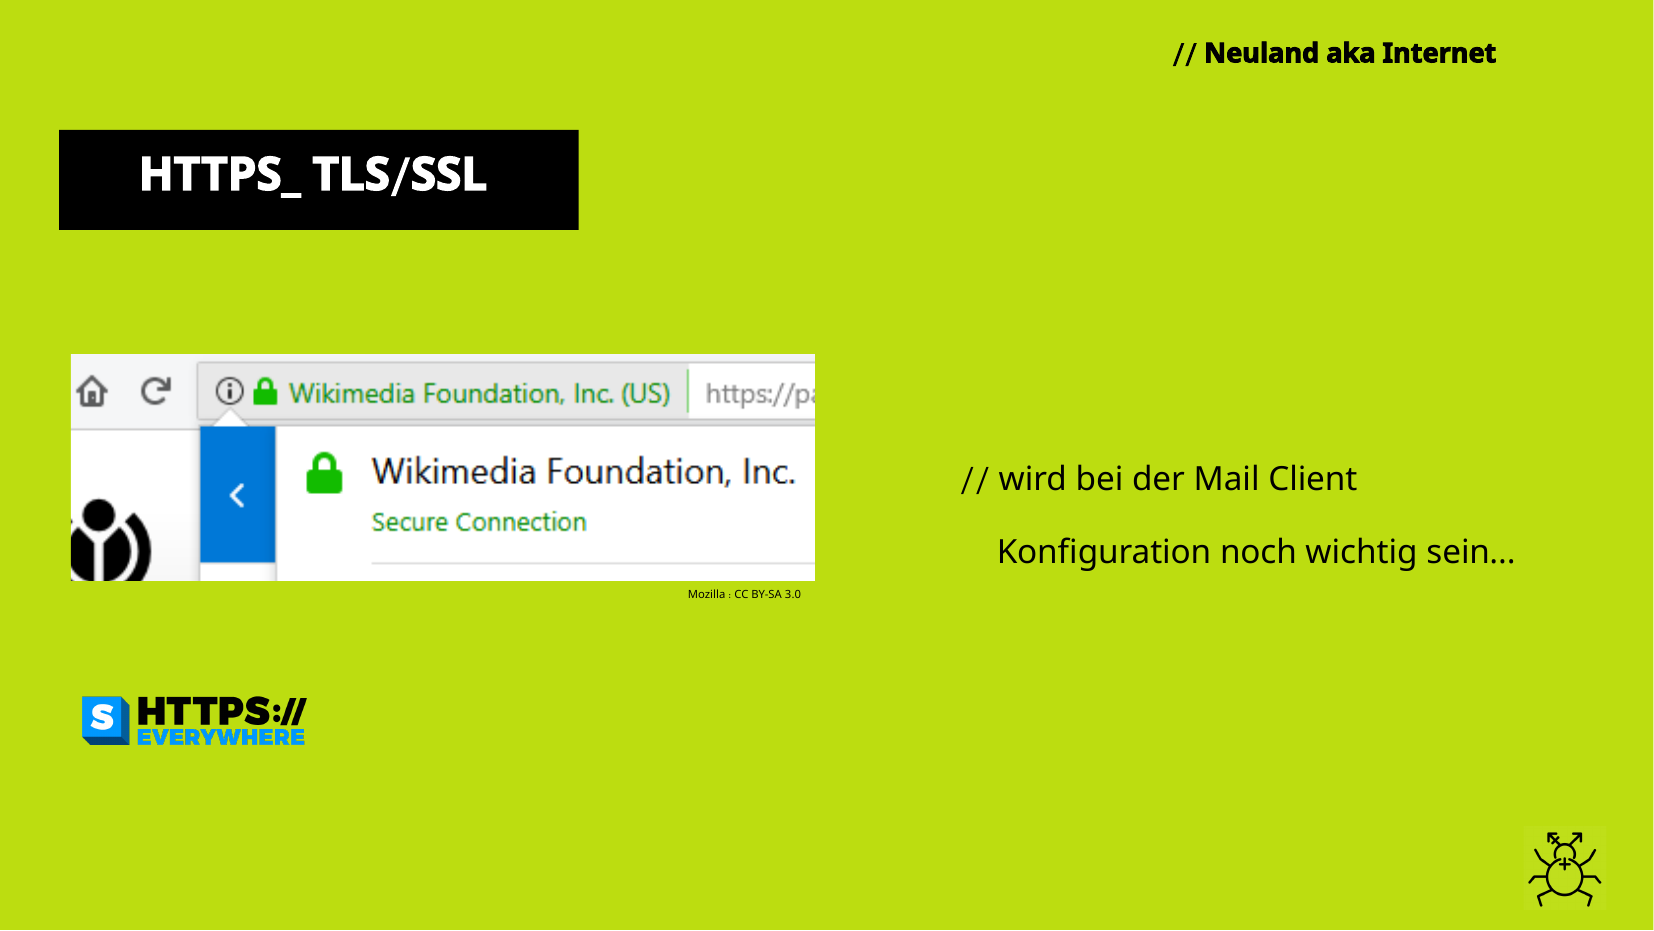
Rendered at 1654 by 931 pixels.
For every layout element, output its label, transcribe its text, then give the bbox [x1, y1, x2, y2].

picture [1523, 826, 1607, 910]
text_box // Neuland aka Internet [1157, 24, 1630, 83]
title HTTPS_ TLS/SSL [59, 129, 579, 212]
text_box // wird bei der Mail Client Konfiguration noch wichtig sein... [59, 212, 1560, 851]
